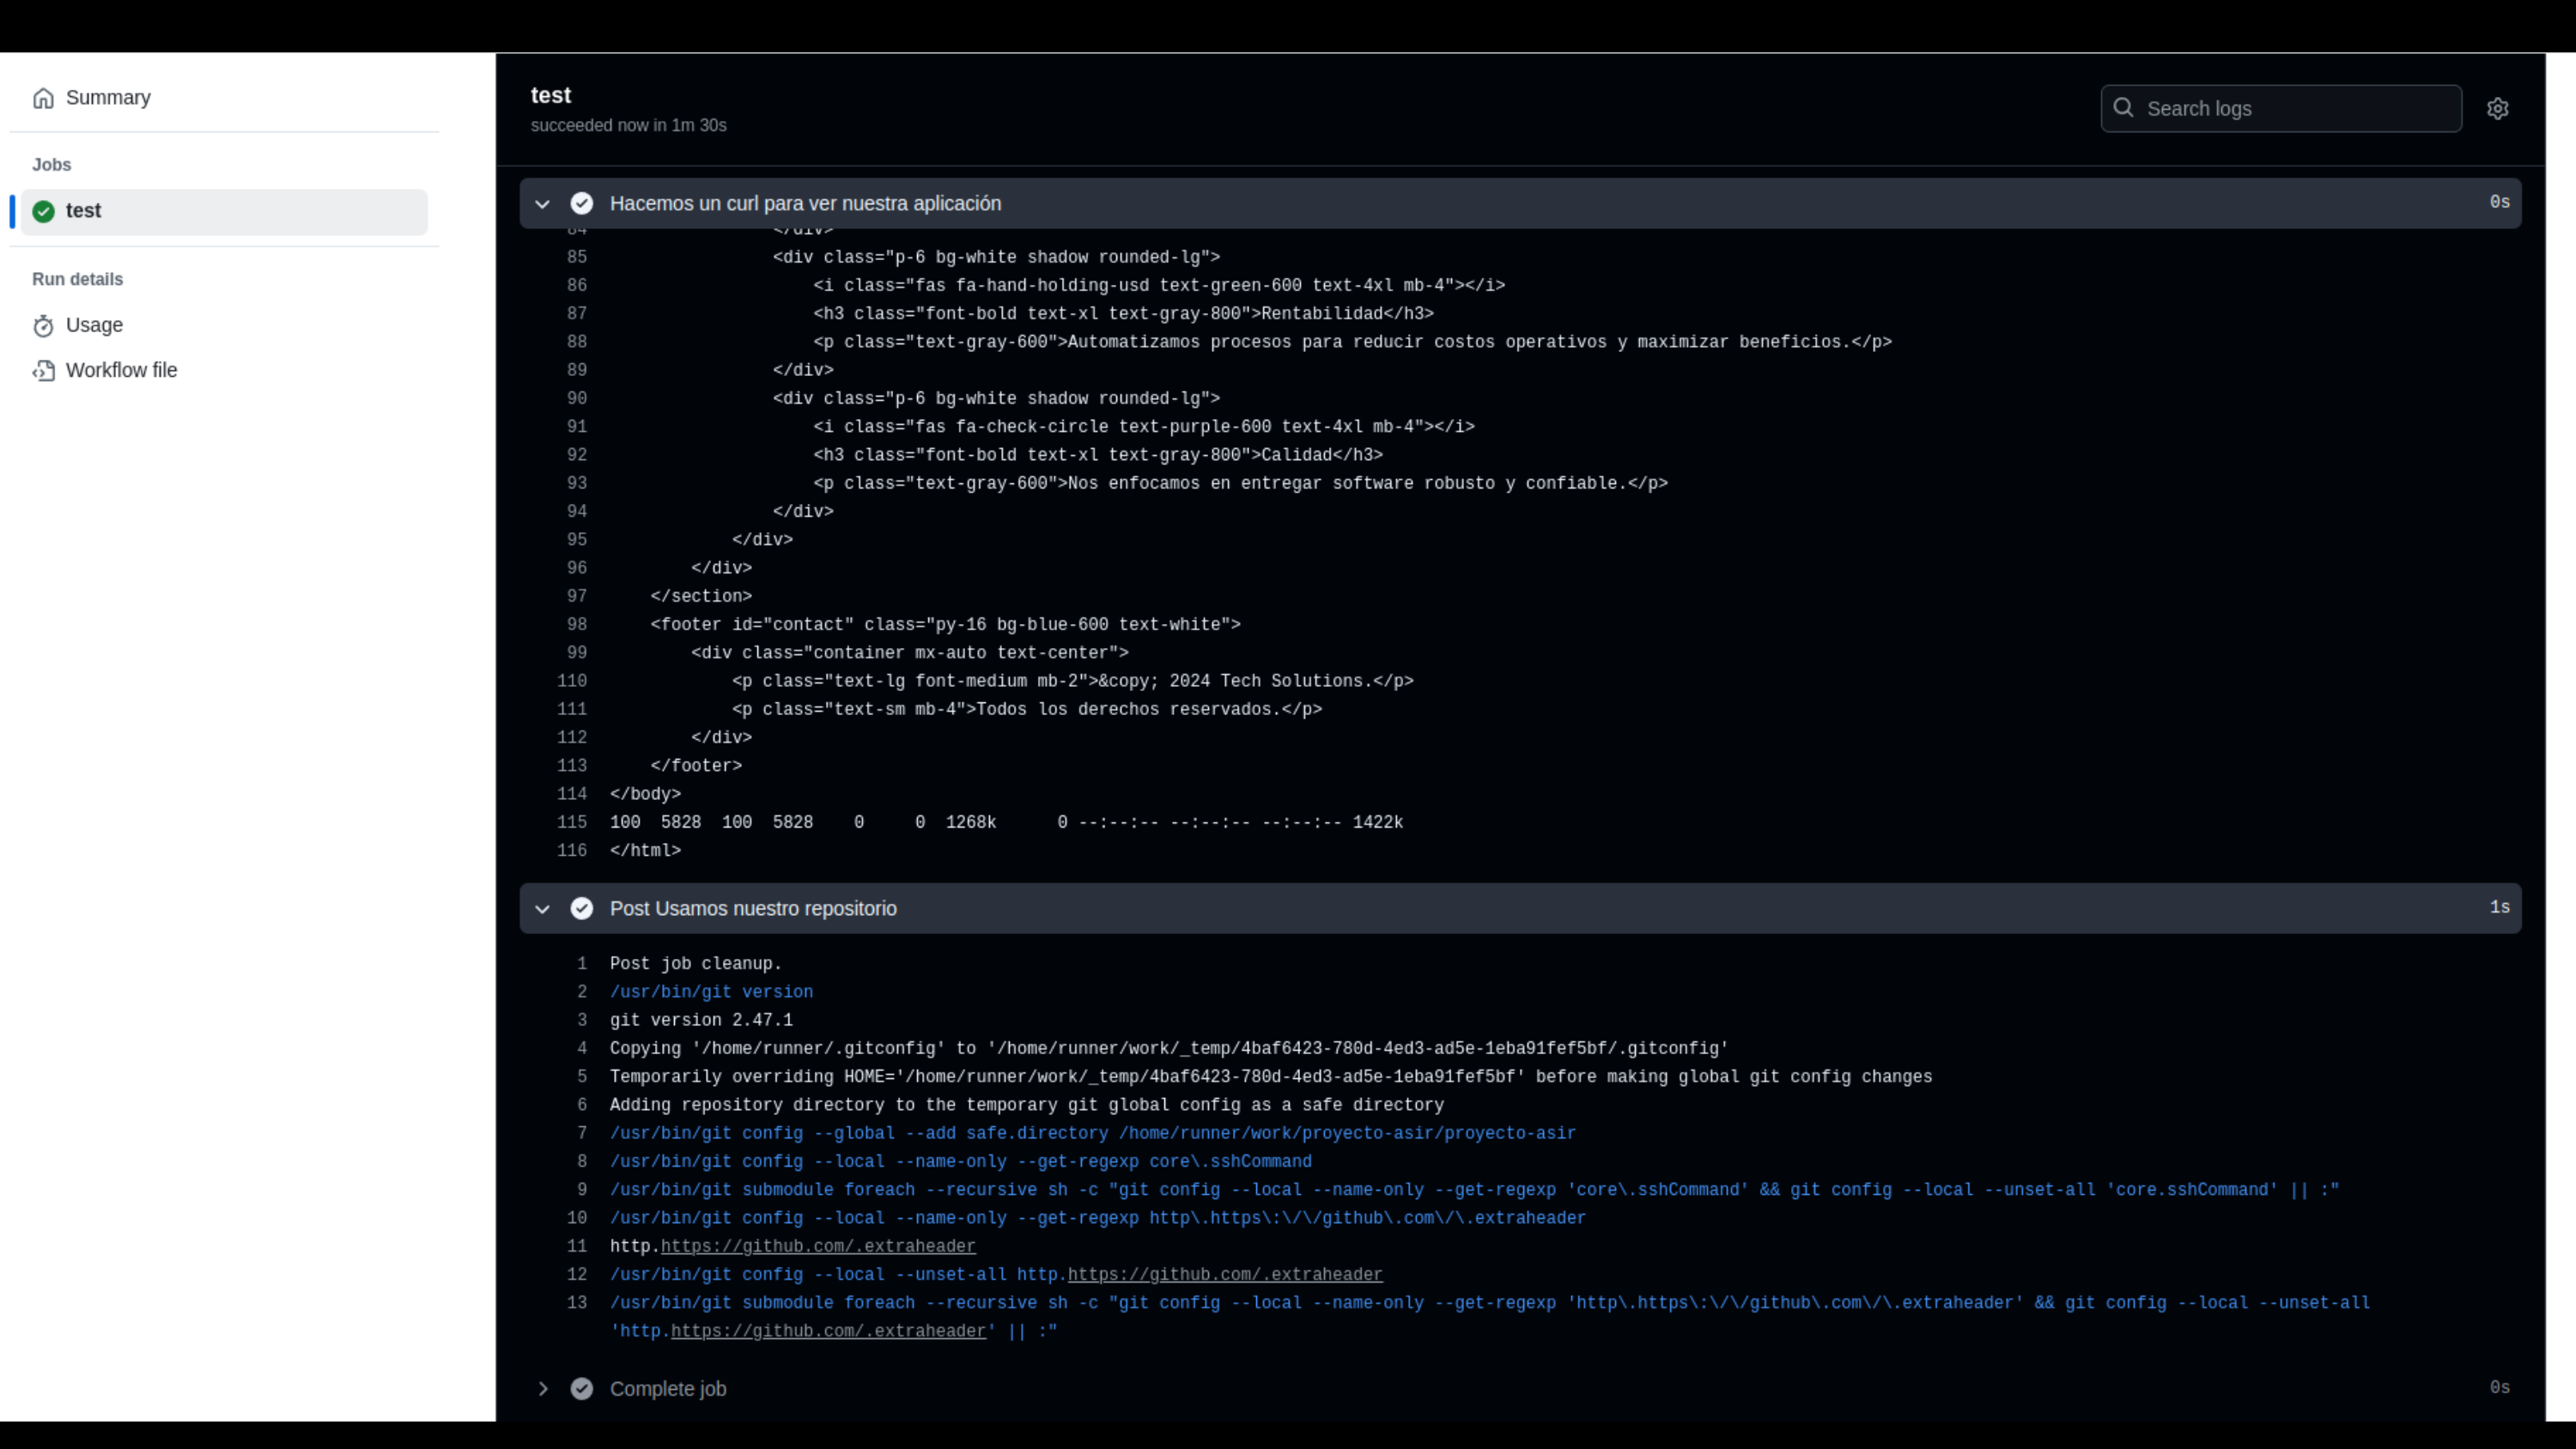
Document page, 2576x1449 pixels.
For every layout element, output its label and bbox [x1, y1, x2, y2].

text_box [0, 52, 2576, 1422]
